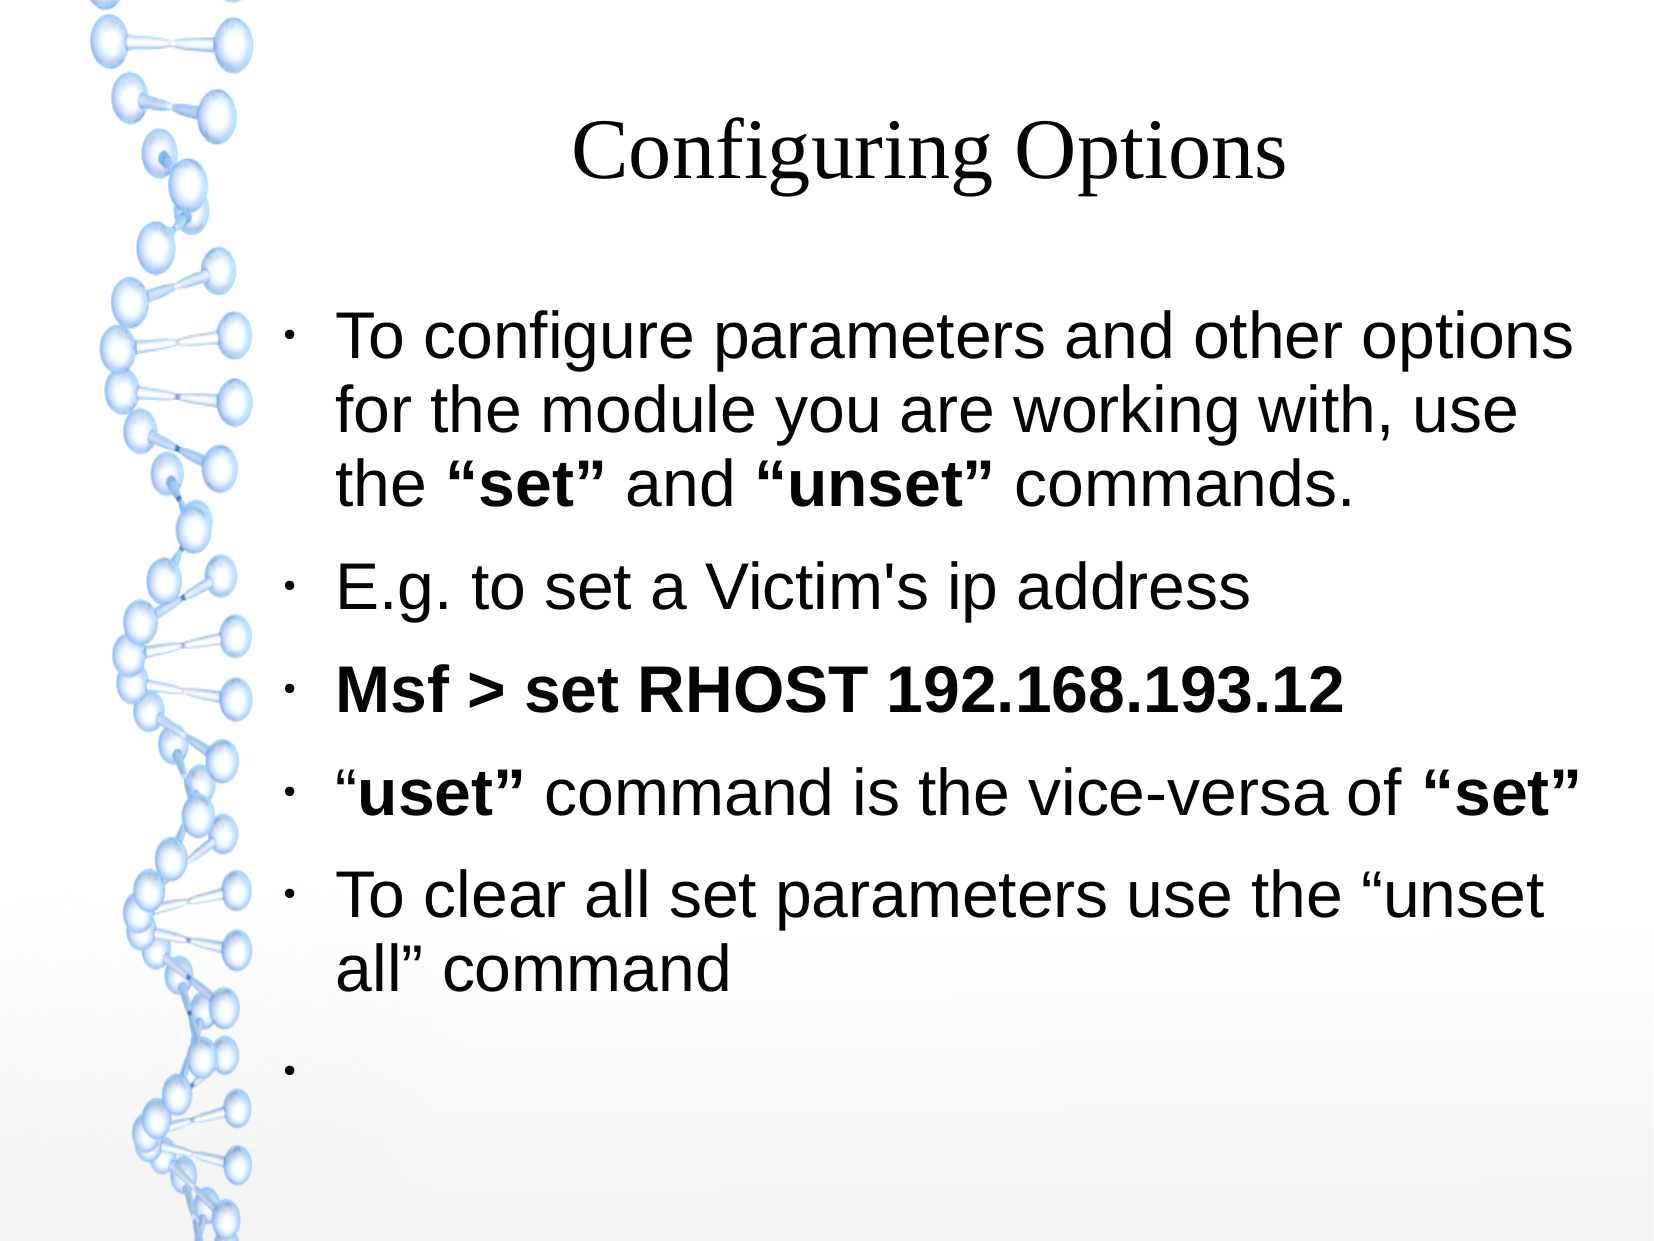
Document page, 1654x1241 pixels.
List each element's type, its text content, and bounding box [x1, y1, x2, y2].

picture [0, 0, 1654, 1241]
list To configure parameters and other options for the module you are working with, use the “set” and “unset” commands. E.g. to set a Victim's ip address Msf > set RHOST 192.168.193.12 “uset” command is the vice-versa of “set” To clear all set parameters use the “unset all” command [265, 299, 1595, 1019]
title Configuring Options [265, 47, 1595, 252]
